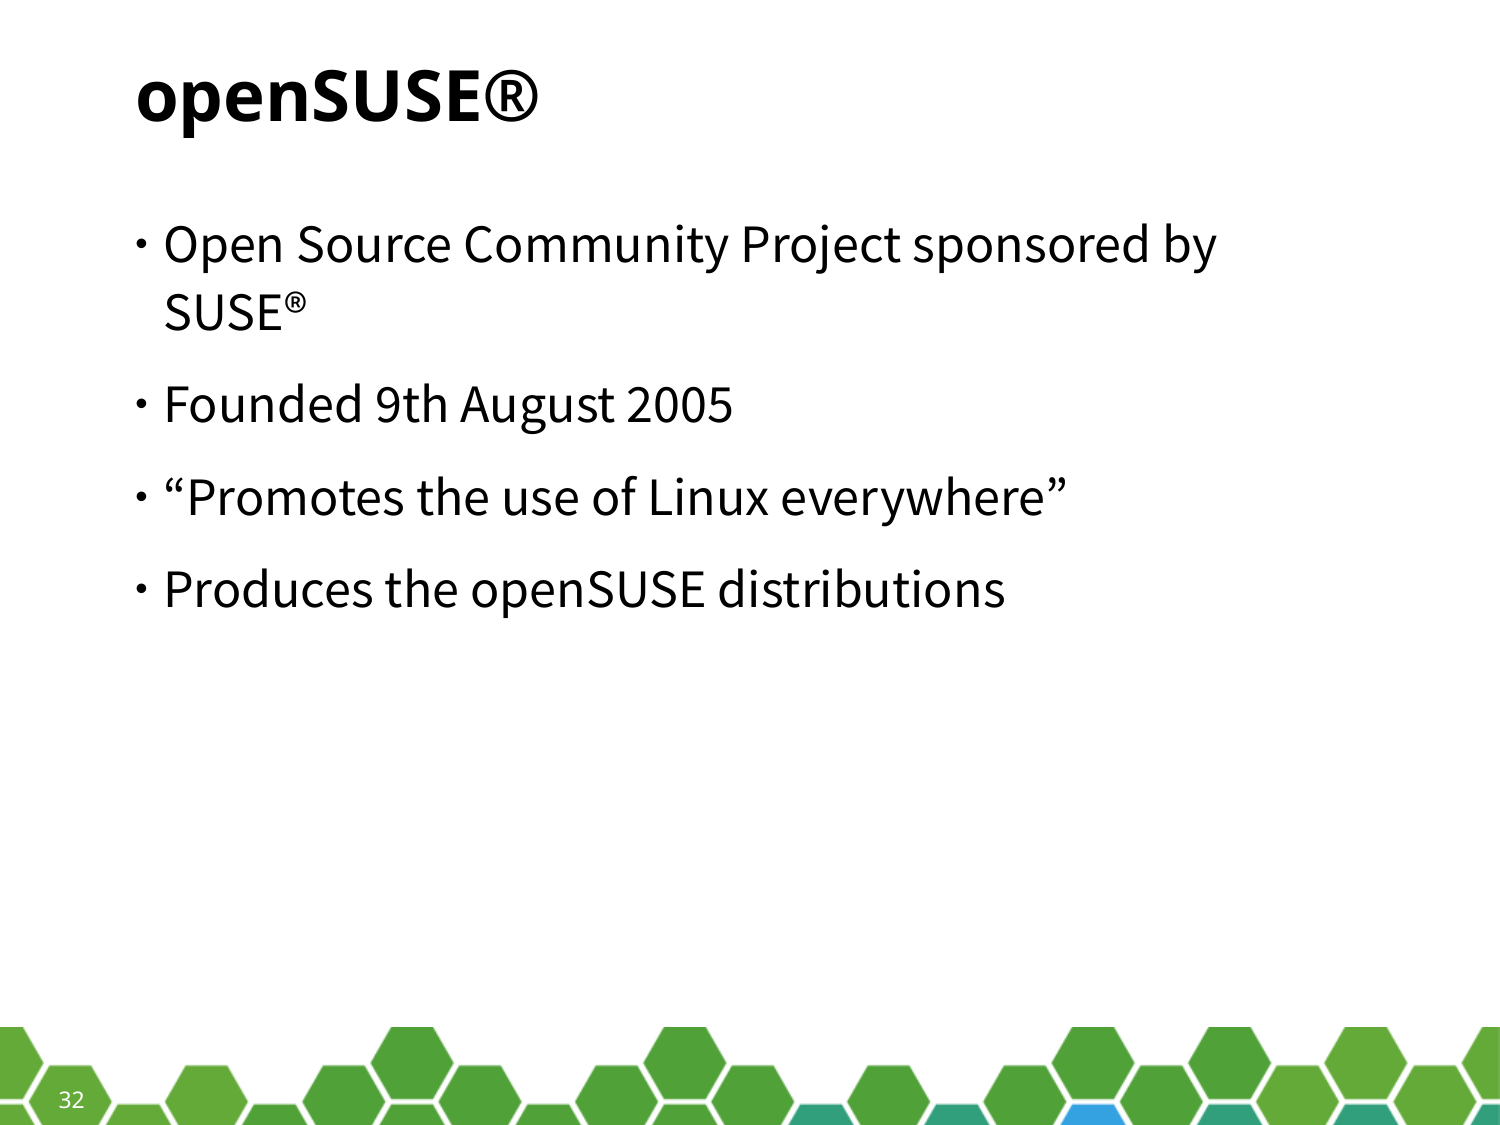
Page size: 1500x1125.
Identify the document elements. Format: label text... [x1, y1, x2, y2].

title openSUSE® [135, 12, 1372, 175]
picture [0, 1027, 1500, 1125]
list Open Source Community Project sponsored by SUSE® Founded 9th August 2005 “Promotes the use of Linux everywhere” Produces the openSUSE distributions [135, 208, 1372, 862]
